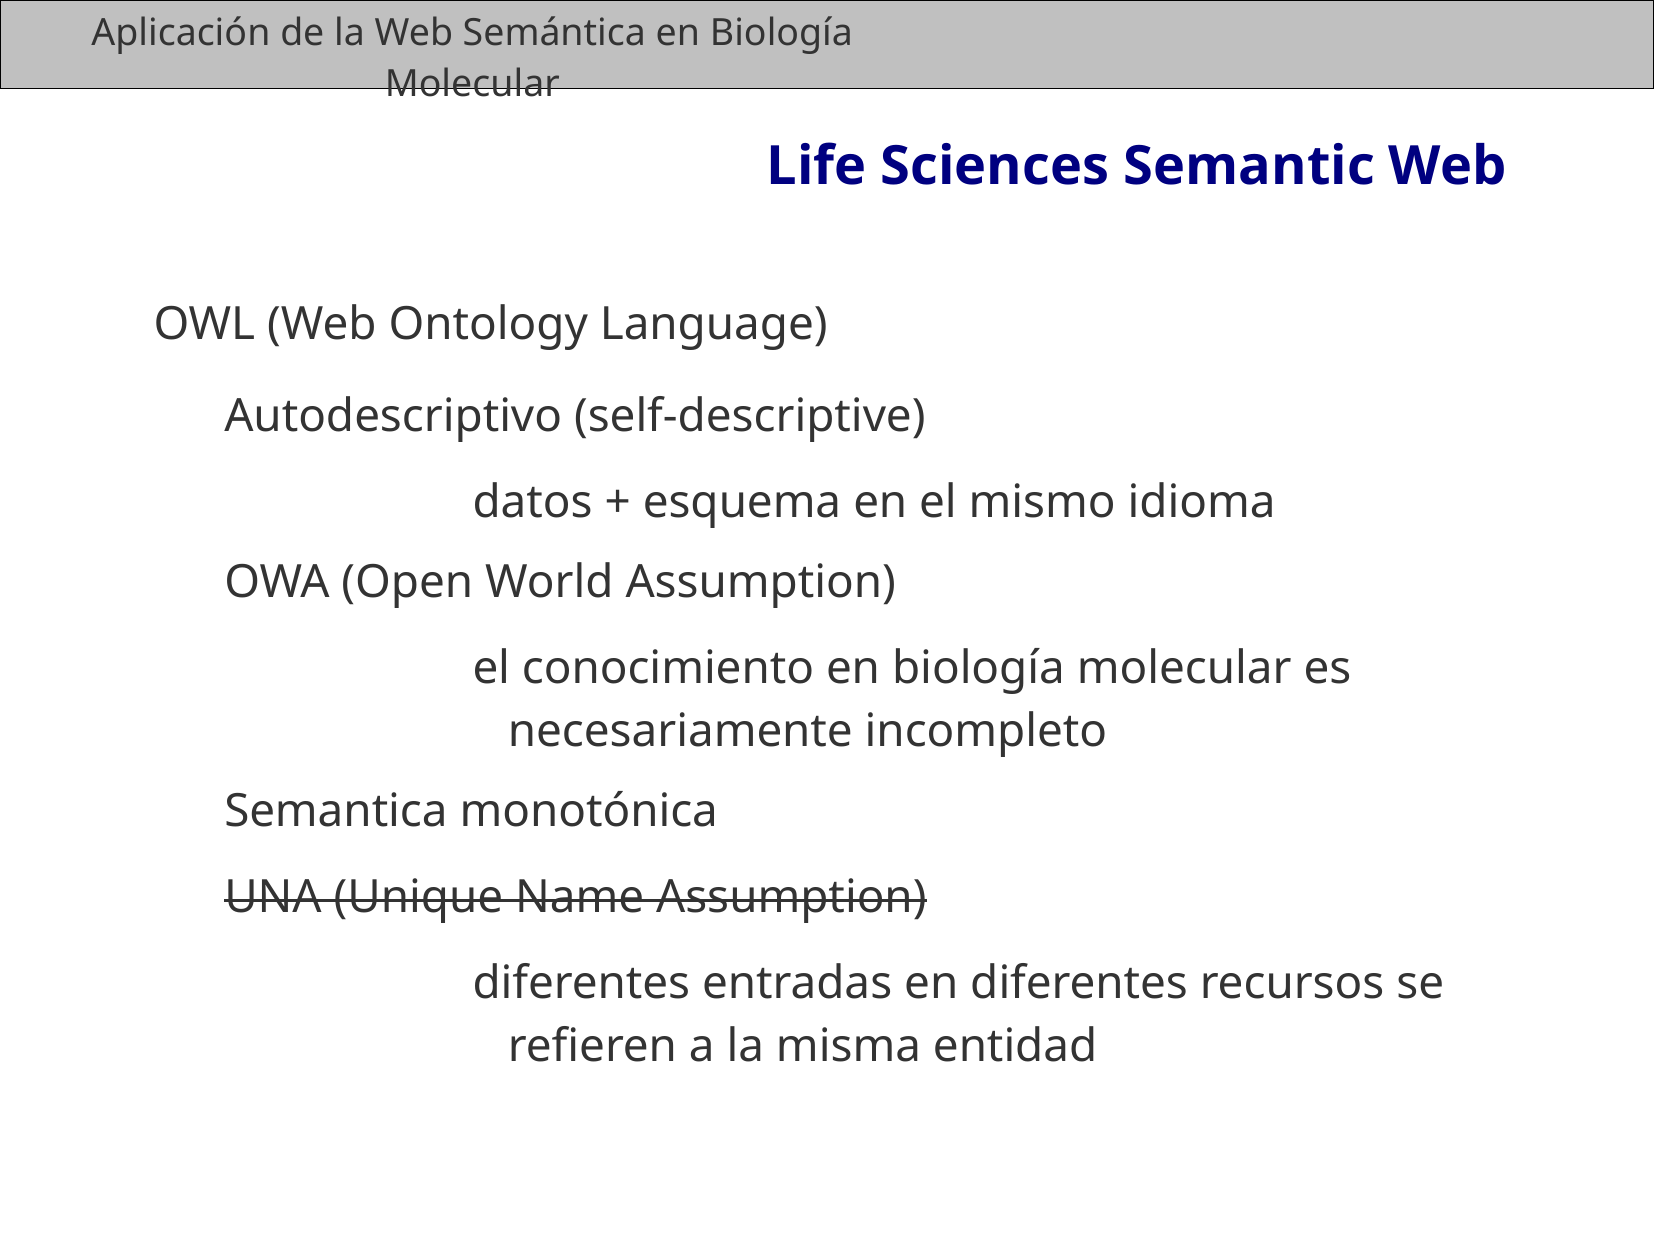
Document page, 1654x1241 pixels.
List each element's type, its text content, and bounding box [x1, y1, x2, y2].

list OWL (Web Ontology Language) Autodescriptivo (self-descriptive) datos + esquema en el mismo idioma OWA (Open World Assumption) el conocimiento en biología molecular es necesariamente incompleto Semantica monotónica UNA (Unique Name Assumption) diferentes entradas en diferentes recursos se refieren a la misma entidad [82, 290, 1571, 1230]
text_box [0, 0, 1654, 89]
text_box Aplicación de la Web Semántica en Biología Molecular [0, 23, 945, 89]
text_box Life Sciences Semantic Web [620, 125, 1654, 202]
